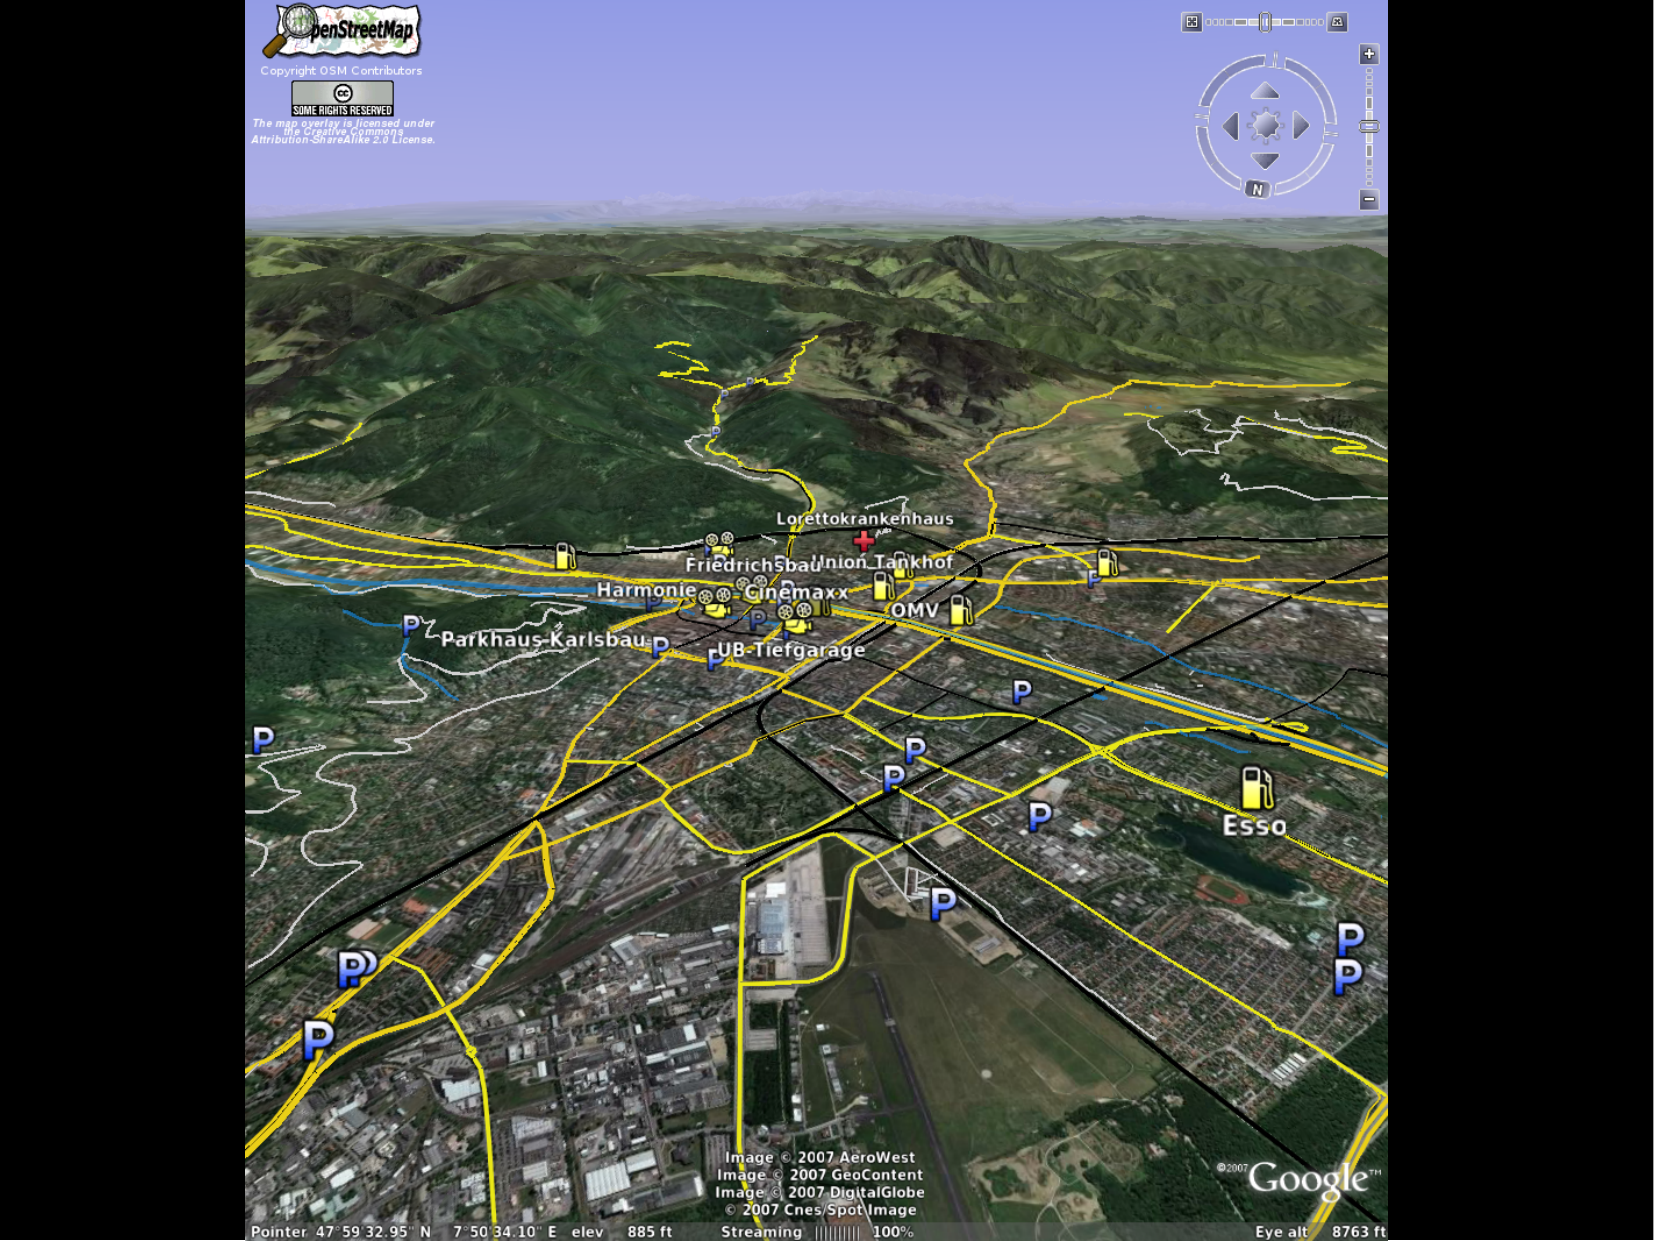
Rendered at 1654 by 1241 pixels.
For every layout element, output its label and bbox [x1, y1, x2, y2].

picture [245, 0, 1388, 1241]
